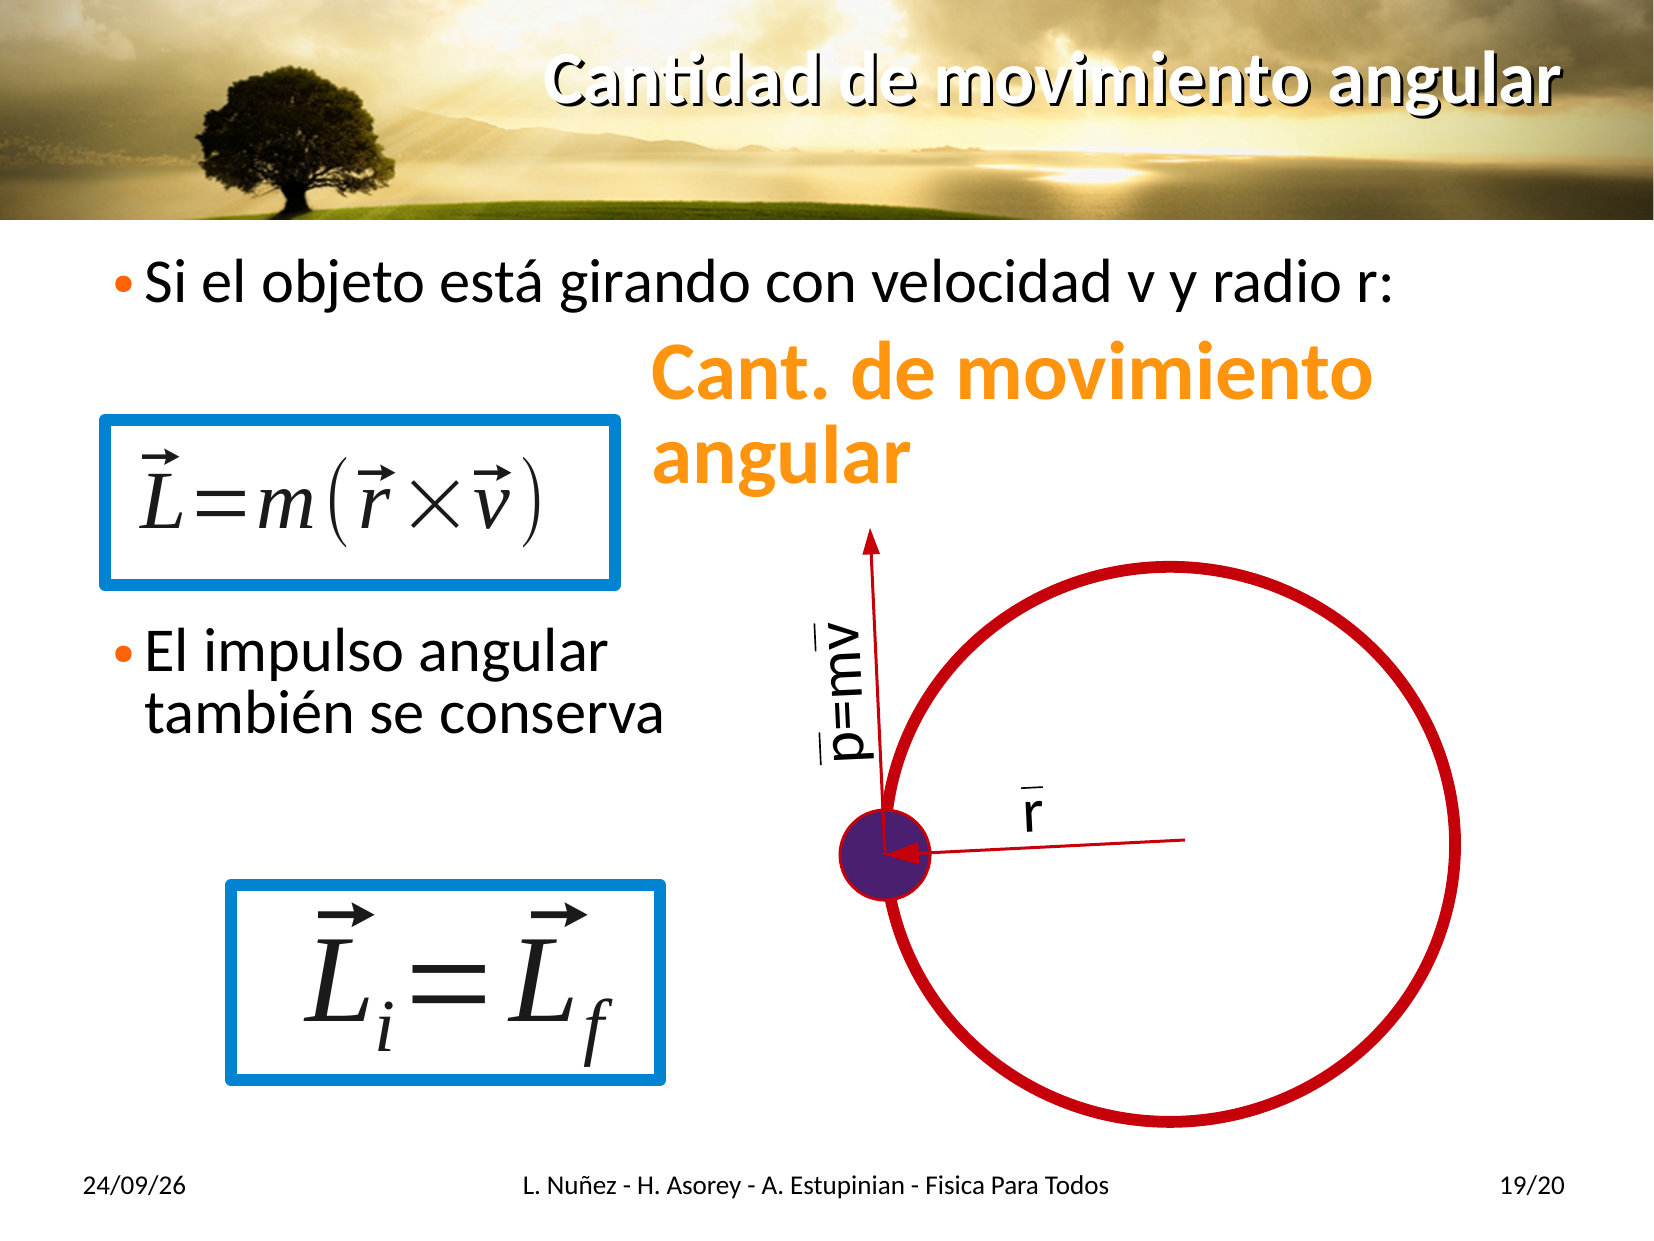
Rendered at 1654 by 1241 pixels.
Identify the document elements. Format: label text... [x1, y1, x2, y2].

picture [0, 0, 1654, 220]
list Si el objeto está girando con velocidad v y radio r: El impulso angular también se conserva [82, 255, 1571, 1141]
text_box Cant. de movimiento angular [636, 330, 1393, 548]
text_box [840, 810, 931, 901]
text_box [885, 810, 930, 853]
title Cantidad de movimiento angular [75, 19, 1564, 151]
chart [291, 896, 622, 1067]
chart [129, 444, 554, 552]
